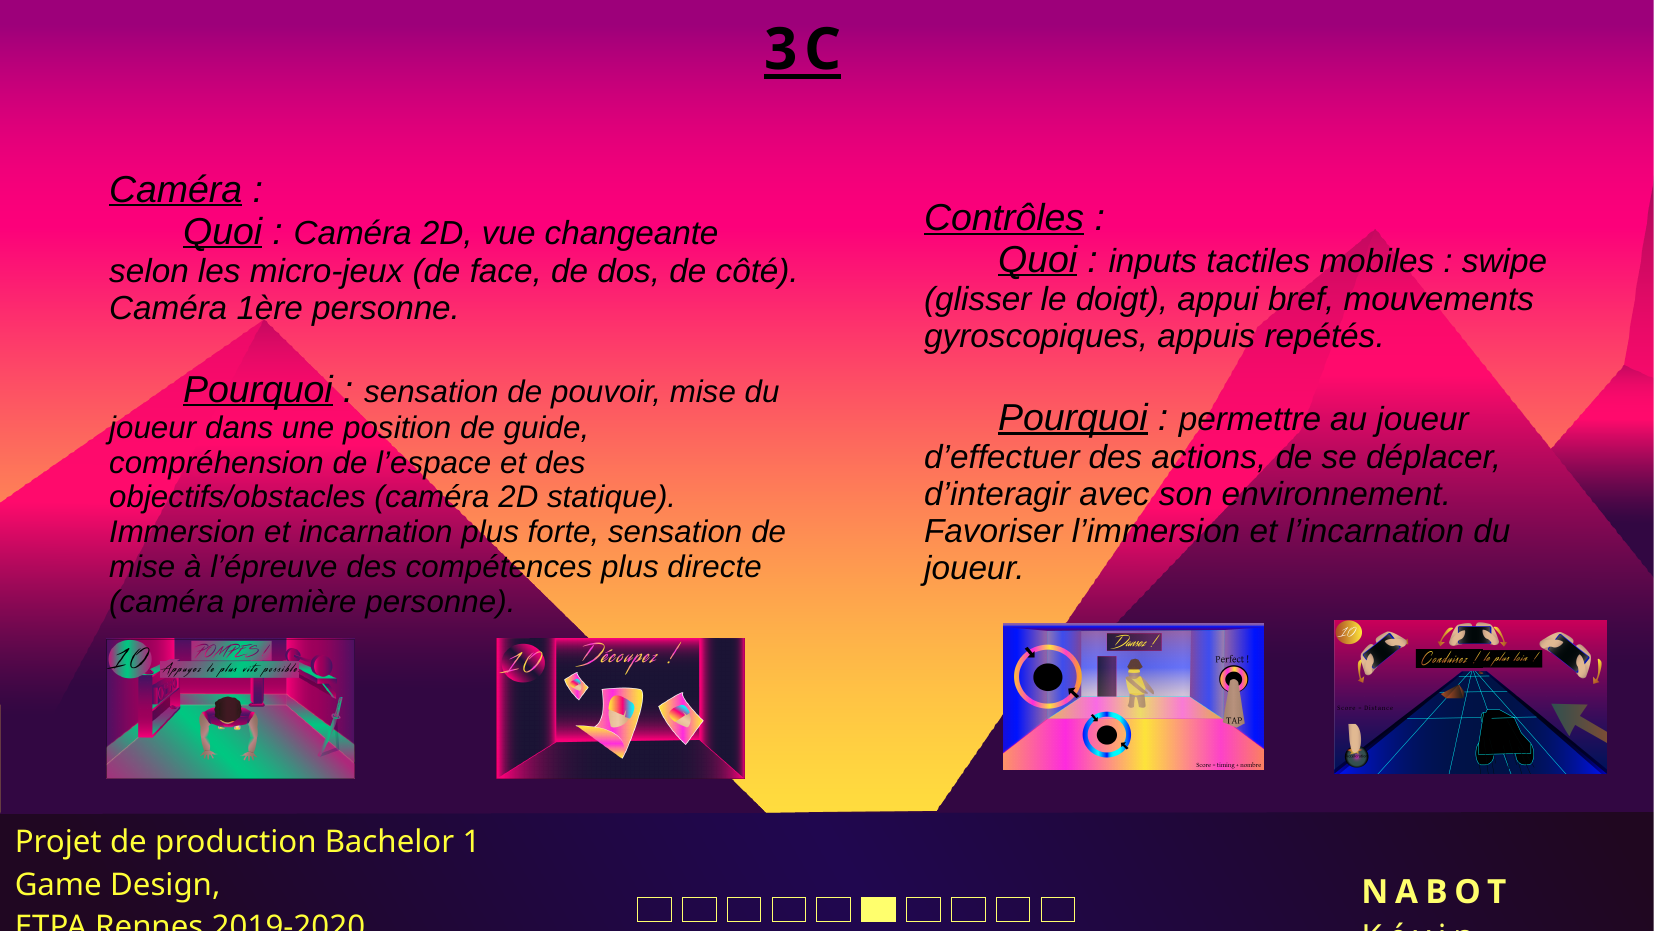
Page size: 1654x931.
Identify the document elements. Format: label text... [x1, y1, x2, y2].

text_box NABOT Kévin [1346, 860, 1654, 931]
text_box 3C [749, 0, 905, 112]
picture [0, 0, 1654, 931]
text_box Contrôles : Quoi : inputs tactiles mobiles : swipe (glisser le doigt), appui bref, mouvements gyroscopiques, appuis repétés. Pourquoi : permettre au joueur d’effectuer des actions, de se déplacer, d’interagir avec son environnement. Favoriser l’immersion et l’incarnation du joueur. [909, 188, 1630, 594]
text_box Caméra : Quoi : Caméra 2D, vue changeante selon les micro-jeux (de face, de dos, de côté). Caméra 1ère personne. Pourquoi : sensation de pouvoir, mise du joueur dans une position de guide, compréhension de l’espace et des objectifs/obstacles (caméra 2D statique). Immersion et incarnation plus forte, sensation de mise à l’épreuve des compétences plus directe (caméra première personne). [94, 160, 815, 626]
text_box Projet de production Bachelor 1 Game Design, ETPA Rennes 2019-2020 [0, 811, 532, 931]
text_box [861, 897, 896, 922]
